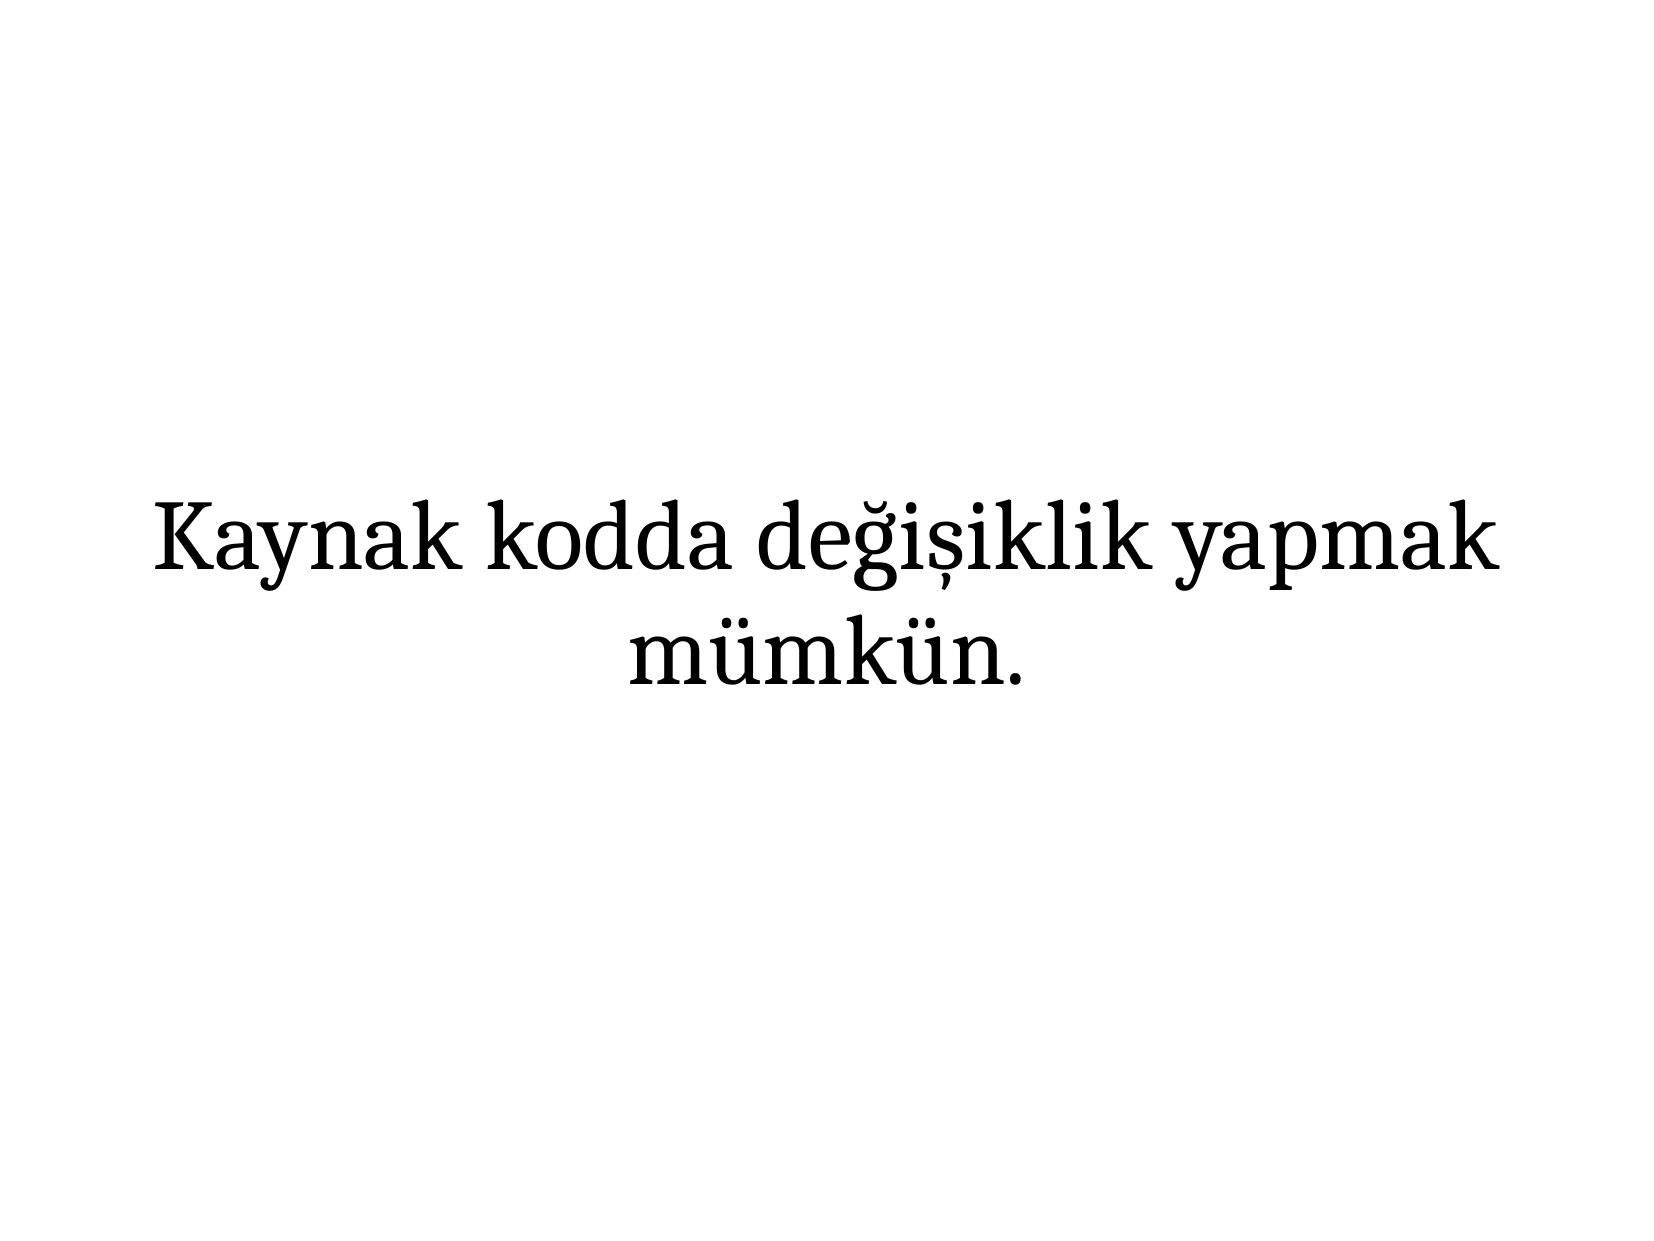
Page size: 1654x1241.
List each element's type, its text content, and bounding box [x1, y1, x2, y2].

title Kaynak kodda değişiklik yapmak mümkün. [82, 281, 1571, 908]
